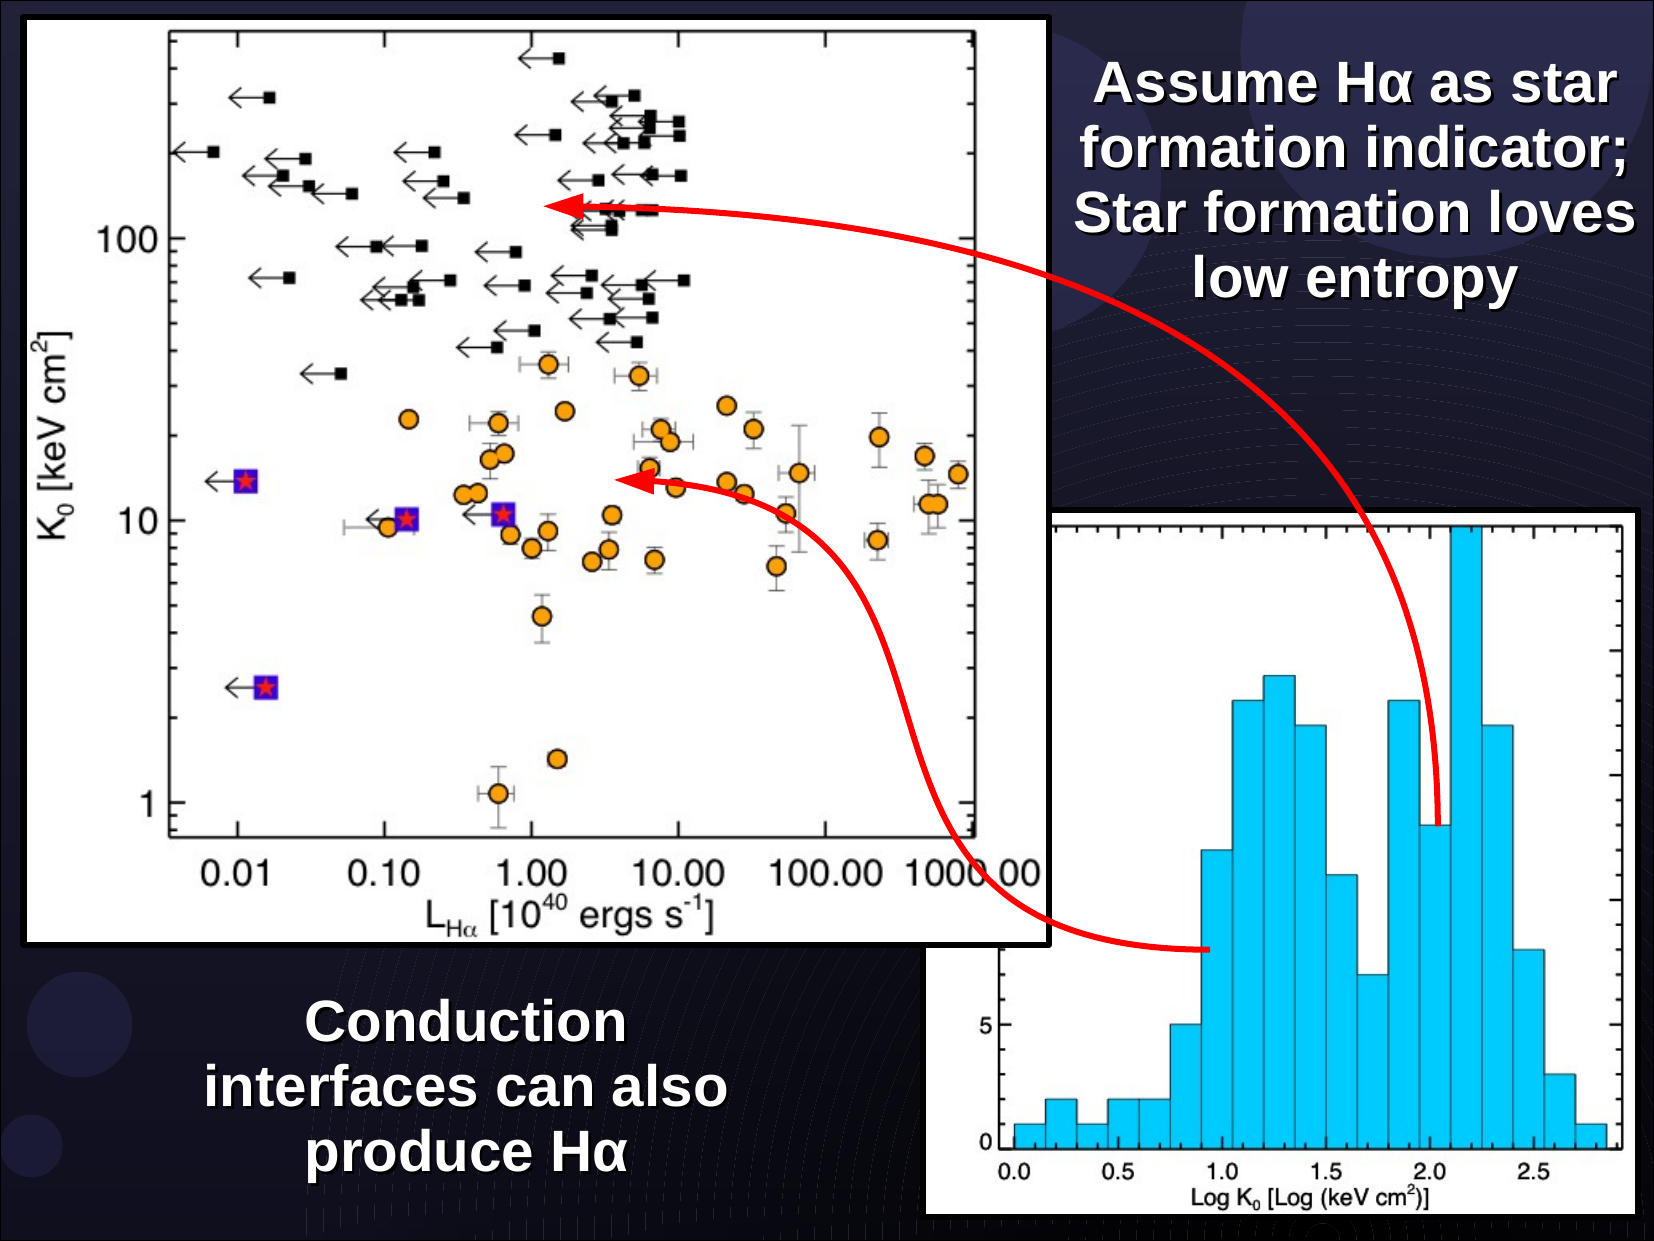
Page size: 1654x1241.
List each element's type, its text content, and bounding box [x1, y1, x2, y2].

text_box Conduction interfaces can also produce Hα [203, 988, 730, 1184]
picture [925, 512, 1636, 1214]
picture [26, 19, 1046, 942]
picture [1052, 512, 1434, 976]
text_box Assume Hα as star formation indicator; Star formation loves low entropy [1066, 49, 1645, 311]
